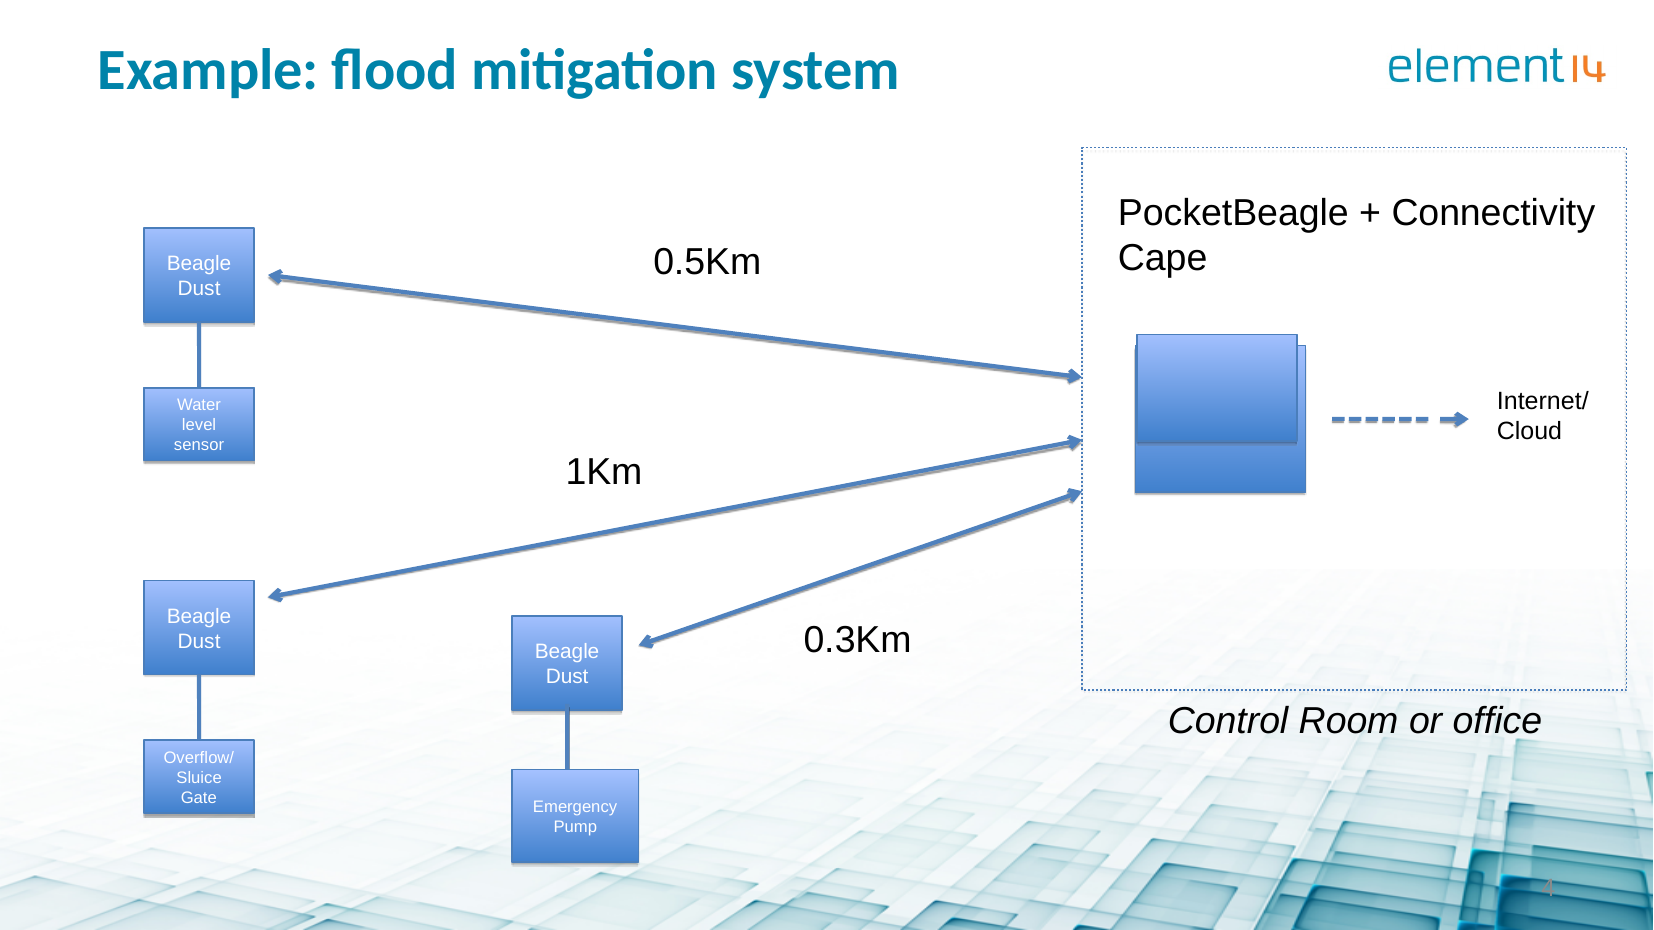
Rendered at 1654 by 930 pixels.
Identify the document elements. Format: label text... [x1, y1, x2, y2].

title Example: flood mitigation system [82, 23, 1372, 107]
text_box Water level sensor [143, 387, 255, 461]
text_box Beagle Dust [143, 227, 255, 322]
text_box Internet/ Cloud [1482, 377, 1614, 452]
picture [1378, 45, 1617, 89]
text_box [1135, 334, 1306, 493]
text_box 0.5Km [638, 229, 827, 290]
text_box PocketBeagle + Connectivity Cape [1103, 180, 1632, 286]
text_box 0.3Km [788, 607, 977, 668]
text_box Beagle Dust [512, 616, 623, 711]
text_box Beagle Dust [143, 580, 255, 675]
text_box Overflow/ Sluice Gate [143, 740, 255, 814]
text_box Control Room or office [1153, 688, 1653, 749]
text_box Emergency Pump [512, 769, 639, 862]
slide_number <number> [1184, 861, 1571, 912]
text_box 1Km [550, 439, 739, 500]
picture [0, 569, 1653, 930]
